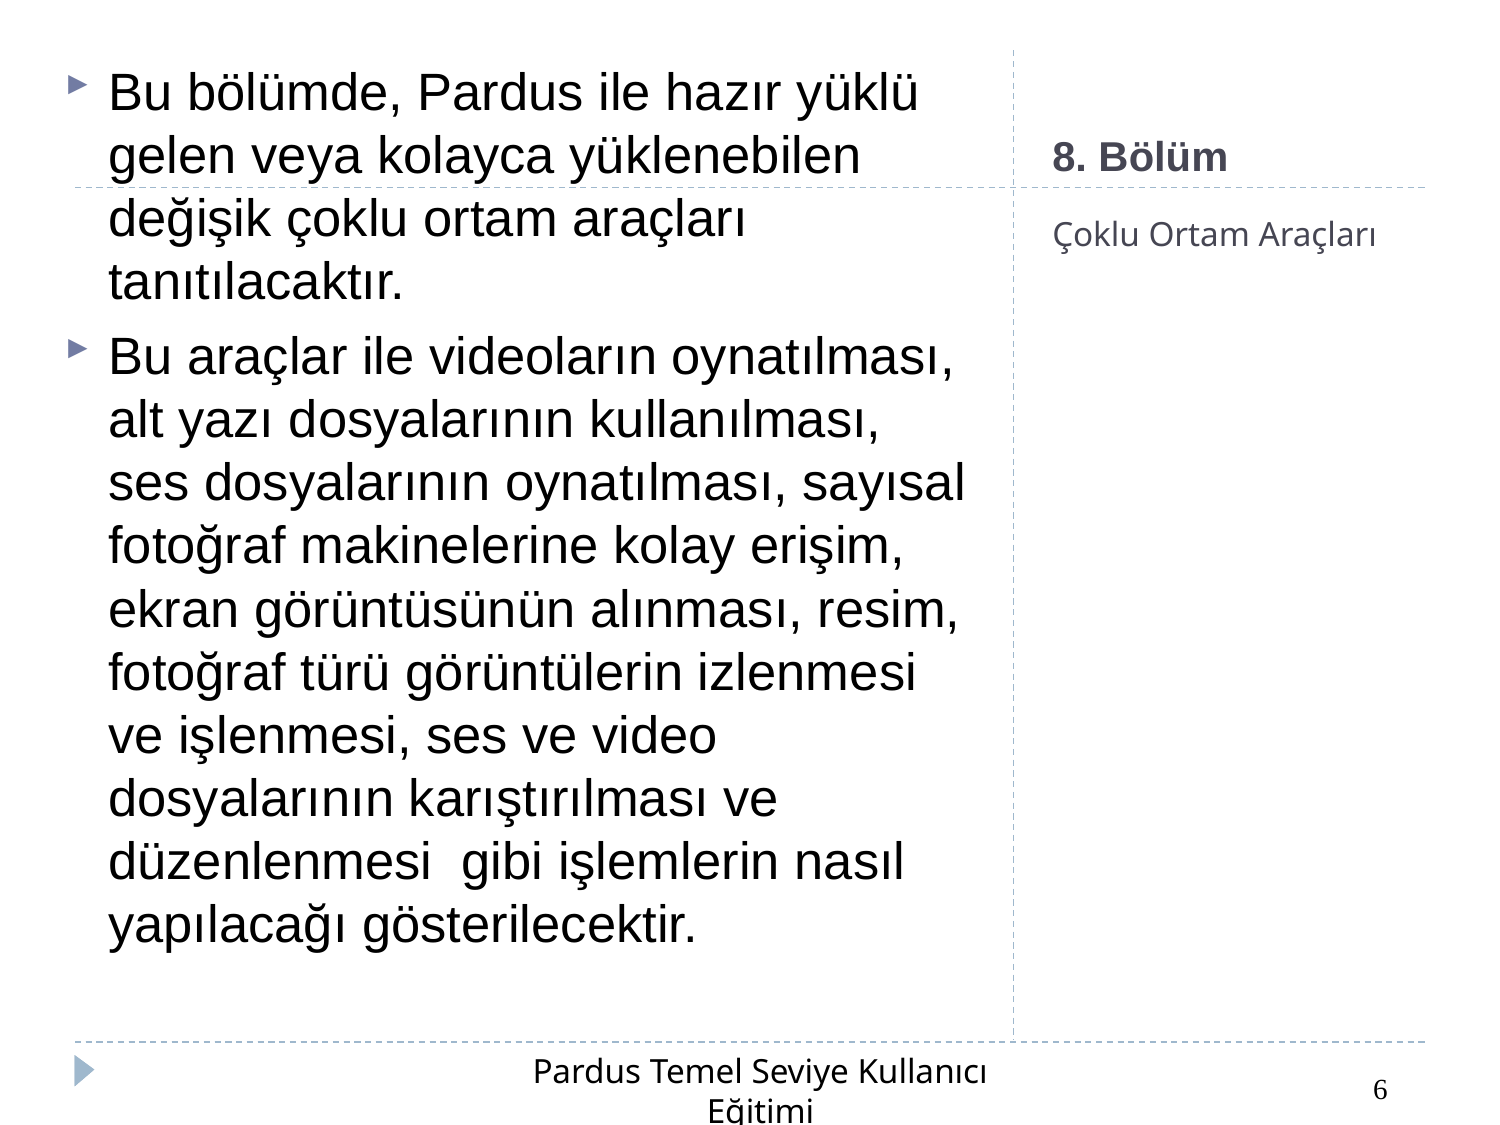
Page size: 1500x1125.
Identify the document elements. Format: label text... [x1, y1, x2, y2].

title 8. Bölüm [1037, 50, 1450, 188]
list Çoklu Ortam Araçları [1037, 200, 1450, 995]
list Bu bölümde, Pardus ile hazır yüklü gelen veya kolayca yüklenebilen değişik çoklu ortam araçları tanıtılacaktır. Bu araçlar ile videoların oynatılması, alt yazı dosyalarının kullanılması, ses dosyalarının oynatılması, sayısal fotoğraf makinelerine kolay erişim, ekran görüntüsünün alınması, resim, fotoğraf türü görüntülerin izlenmesi ve işlenmesi, ses ve video dosyalarının karıştırılması ve düzenlenmesi gibi işlemlerin nasıl yapılacağı gösterilecektir. [50, 50, 988, 988]
